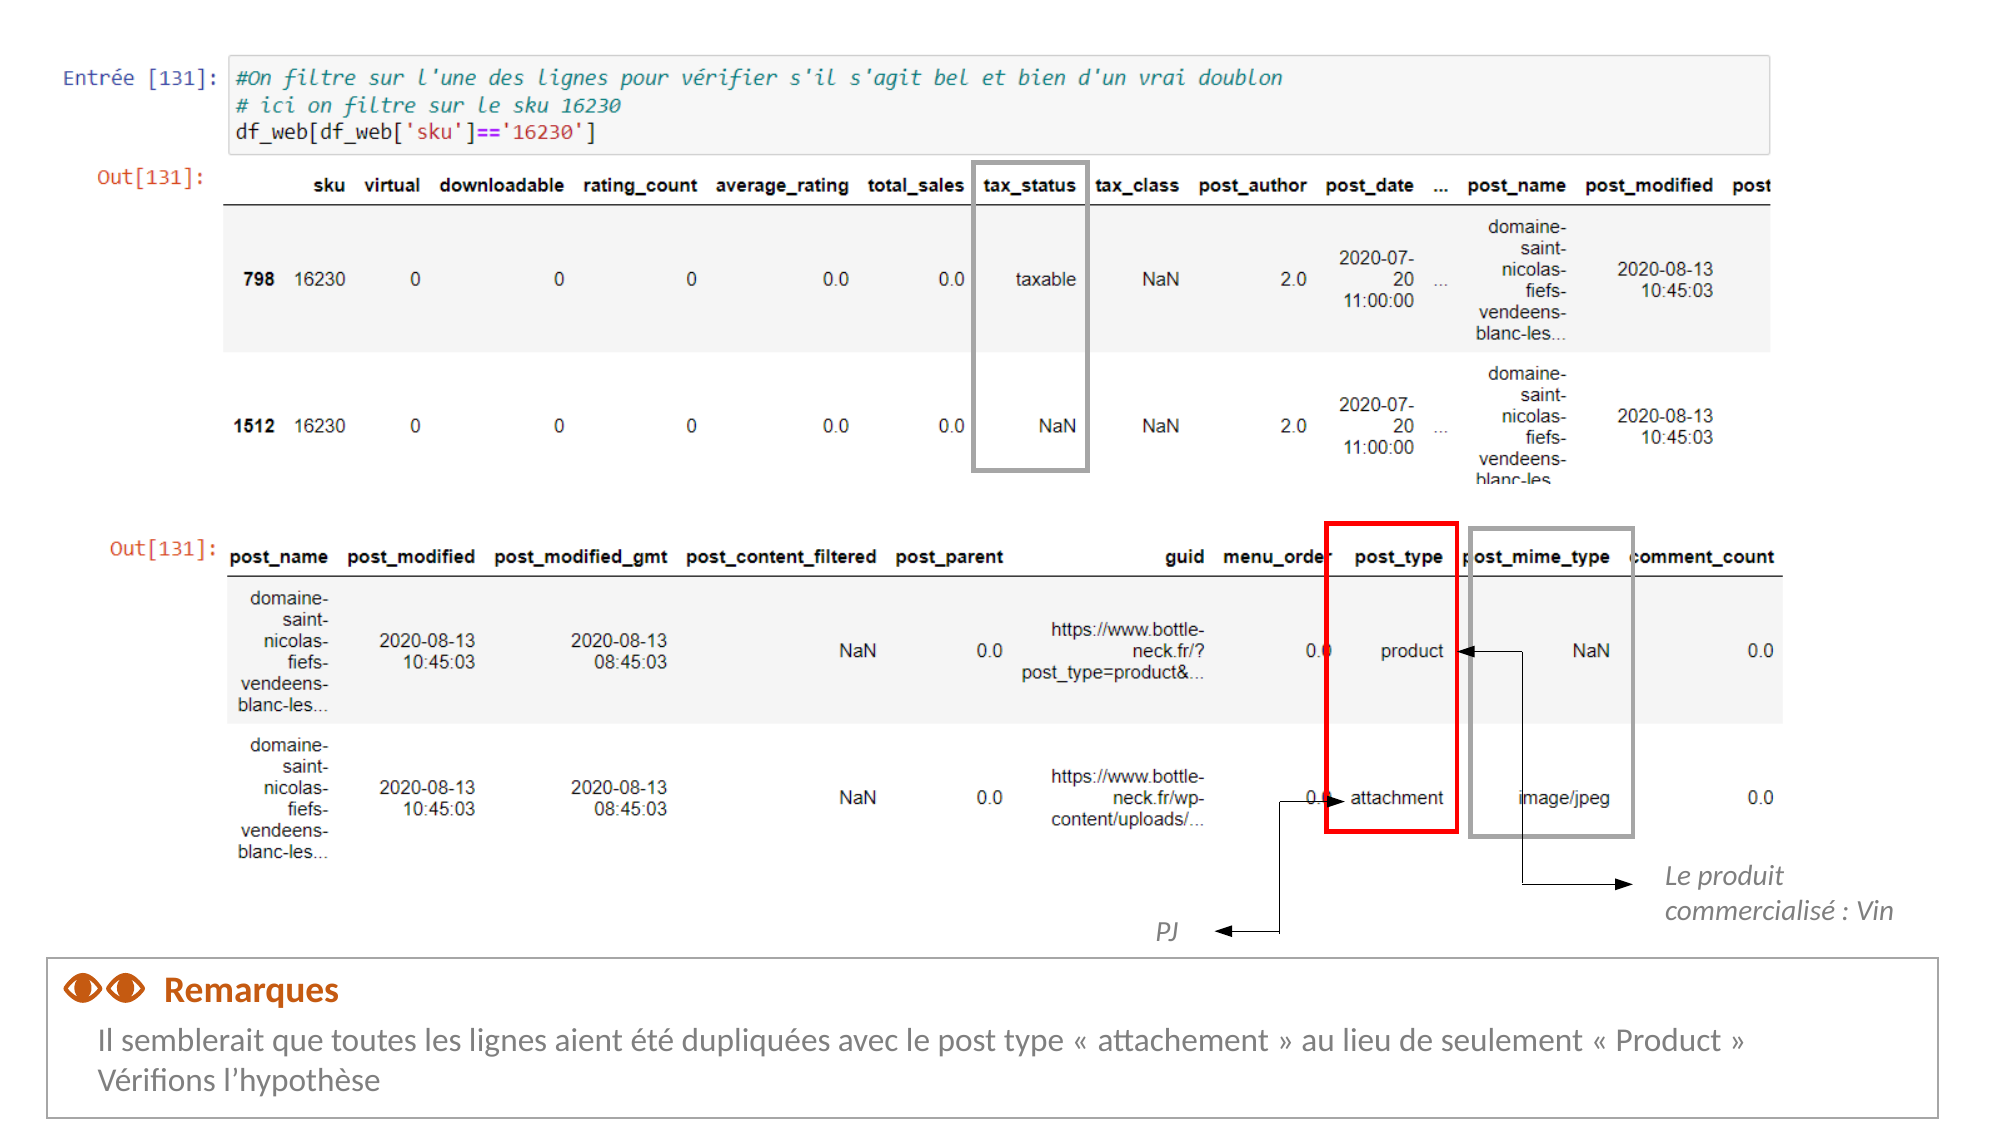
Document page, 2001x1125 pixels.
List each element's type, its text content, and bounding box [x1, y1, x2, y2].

picture [47, 50, 1788, 484]
picture [1473, 652, 1522, 834]
picture [1280, 653, 1522, 872]
text_box Remarques [149, 957, 368, 1010]
picture [59, 930, 150, 1046]
picture [1473, 533, 1631, 834]
picture [1523, 533, 1803, 872]
picture [101, 533, 1324, 872]
picture [1459, 533, 1468, 650]
text_box Il semblerait que toutes les lignes aient été dupliquées avec le post type « attachement » au lieu de seulement « Product » Vérifions l’hypothèse [82, 1010, 1769, 1107]
picture [1329, 533, 1455, 829]
text_box PJ [1140, 905, 1253, 956]
text_box Le produit commercialisé : Vin [1650, 848, 1951, 935]
text_box [47, 958, 1938, 1118]
